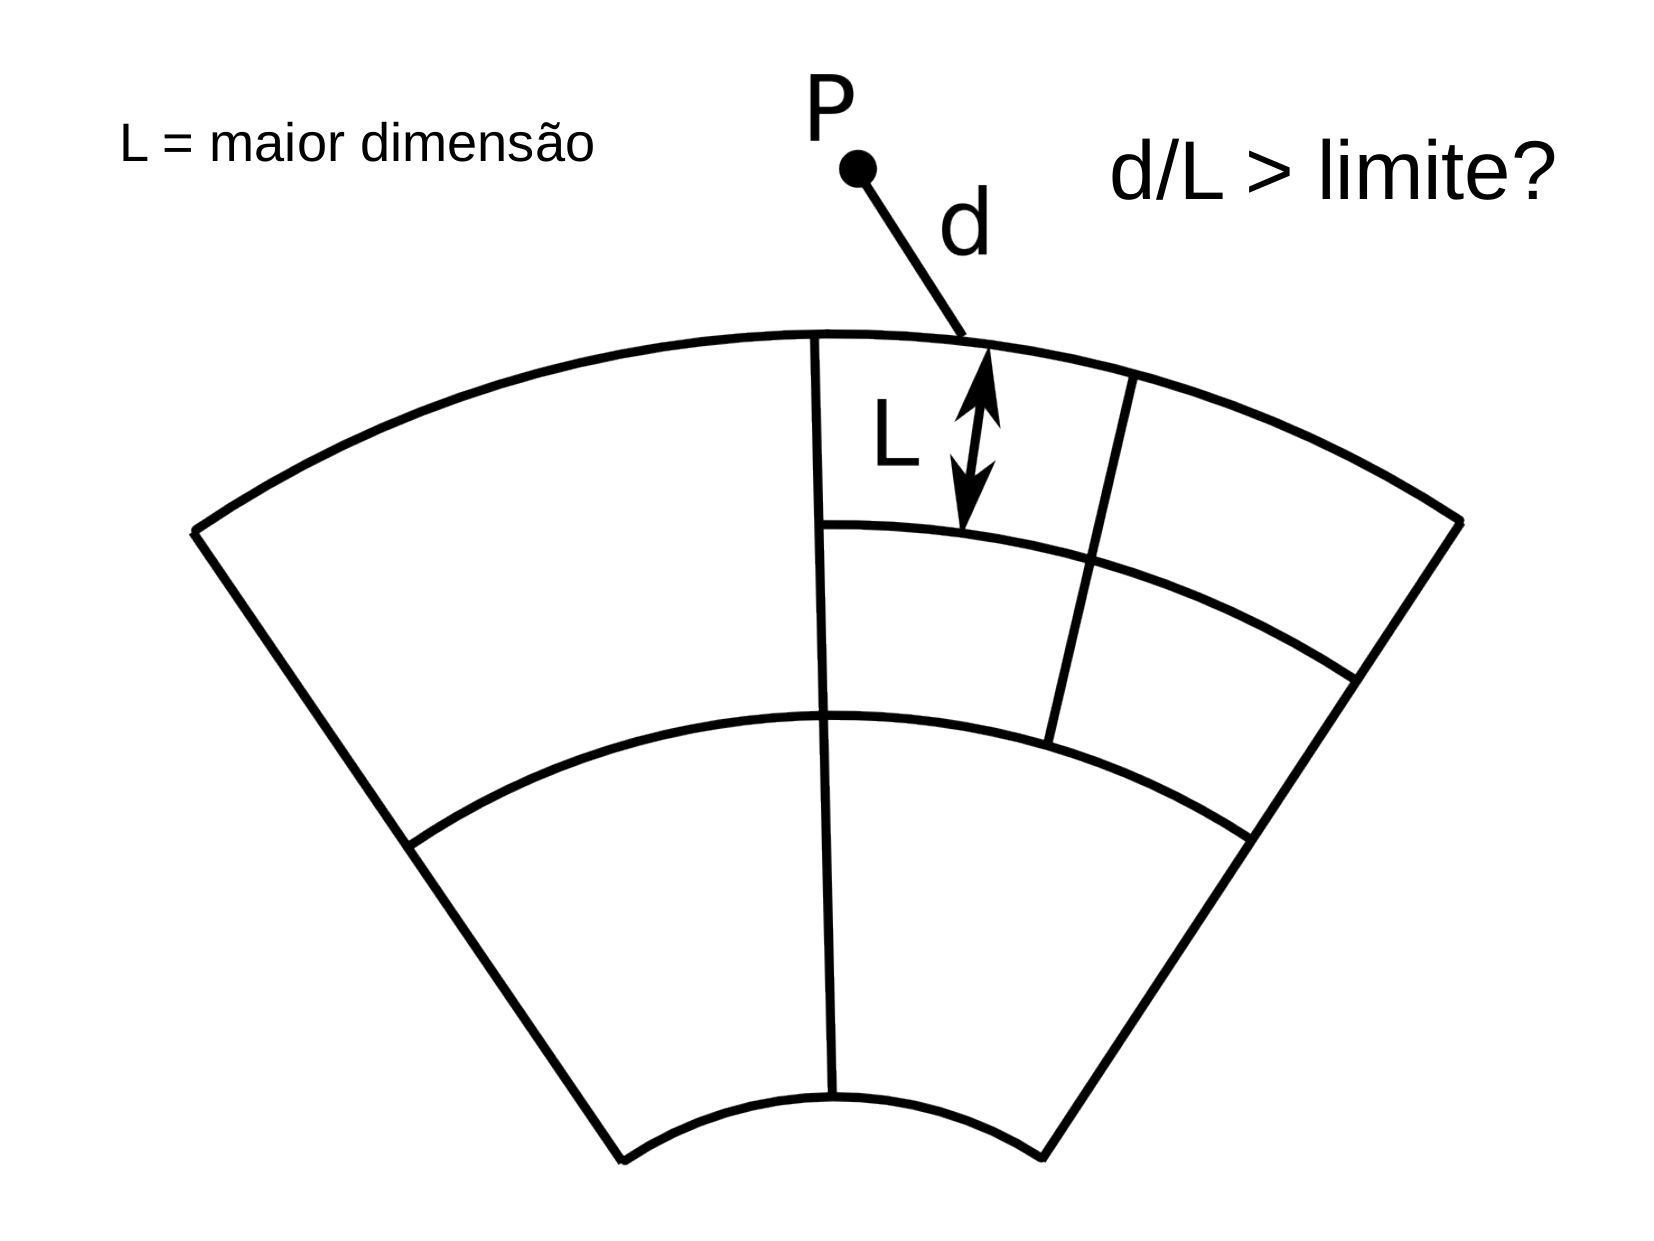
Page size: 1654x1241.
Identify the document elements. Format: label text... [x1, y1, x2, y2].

picture [188, 74, 1466, 1167]
text_box L = maior dimensão [105, 104, 612, 181]
text_box d/L > limite? [1095, 116, 1576, 225]
